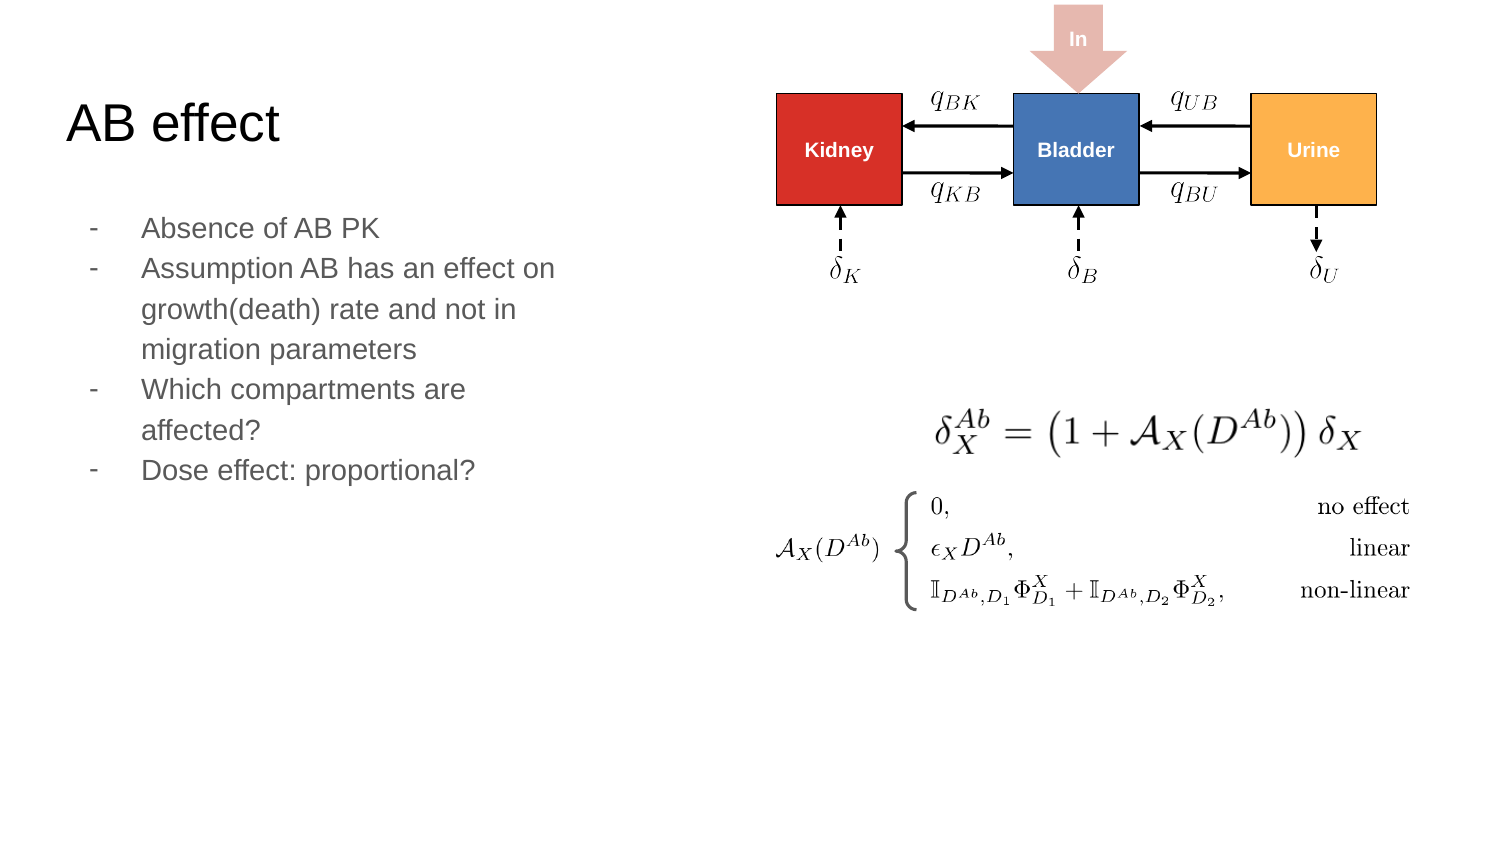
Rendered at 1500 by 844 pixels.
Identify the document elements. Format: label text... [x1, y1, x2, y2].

text_box Urine [1251, 93, 1377, 205]
text_box In [1029, 4, 1128, 94]
picture [924, 478, 1429, 614]
title AB effect [51, 72, 609, 167]
picture [1171, 182, 1218, 203]
picture [931, 91, 980, 112]
picture [1310, 256, 1339, 283]
picture [772, 515, 880, 577]
text_box Bladder [1013, 93, 1139, 206]
picture [1171, 91, 1217, 112]
list Absence of AB PK Assumption AB has an effect on growth(death) rate and not in migration parameters Which compartments are affected? Dose effect: proportional? [51, 189, 574, 750]
picture [830, 256, 861, 283]
picture [1068, 256, 1097, 283]
text_box Kidney [776, 93, 902, 206]
picture [931, 182, 980, 203]
picture [916, 380, 1381, 475]
